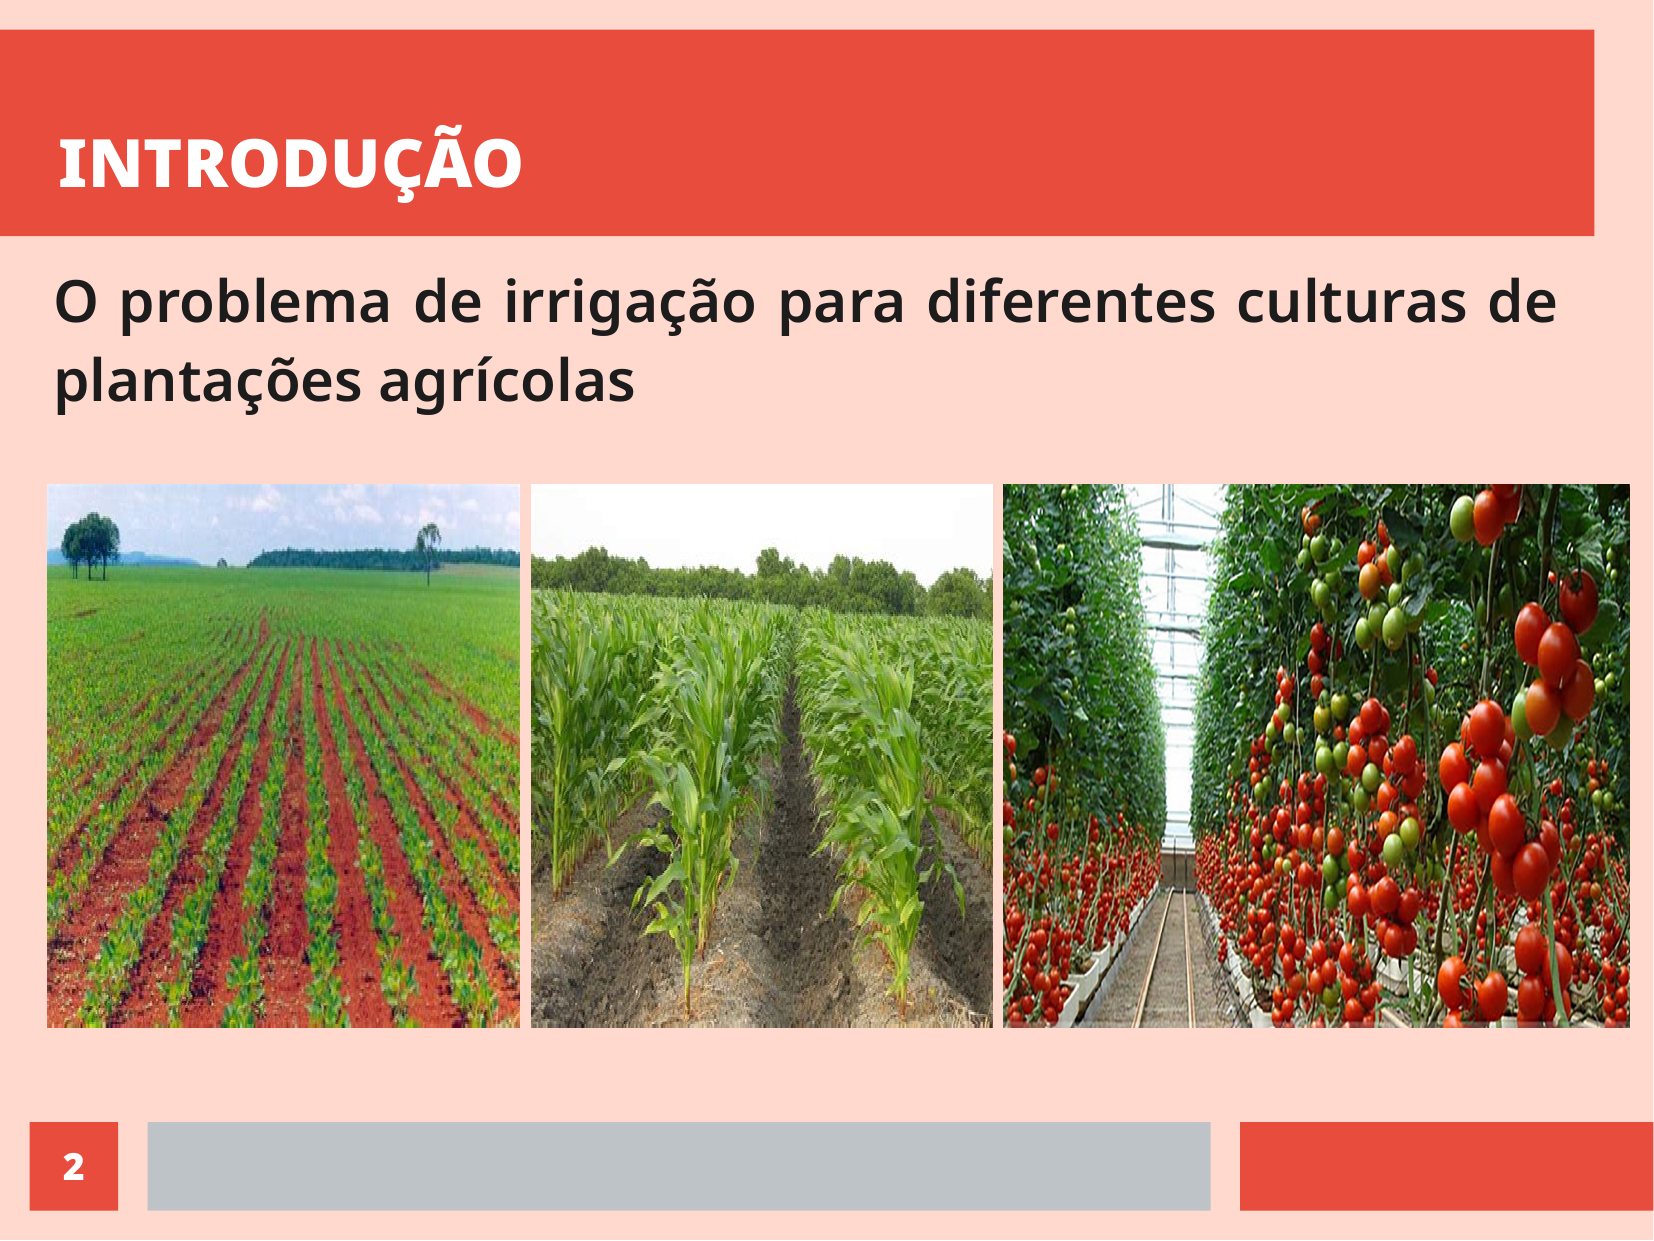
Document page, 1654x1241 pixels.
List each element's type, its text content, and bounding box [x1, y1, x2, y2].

picture [1003, 484, 1630, 1028]
picture [531, 484, 993, 1028]
picture [47, 484, 520, 1028]
list O problema de irrigação para diferentes culturas de plantações agrícolas [53, 259, 1560, 1028]
title INTRODUÇÃO [59, 59, 1595, 207]
